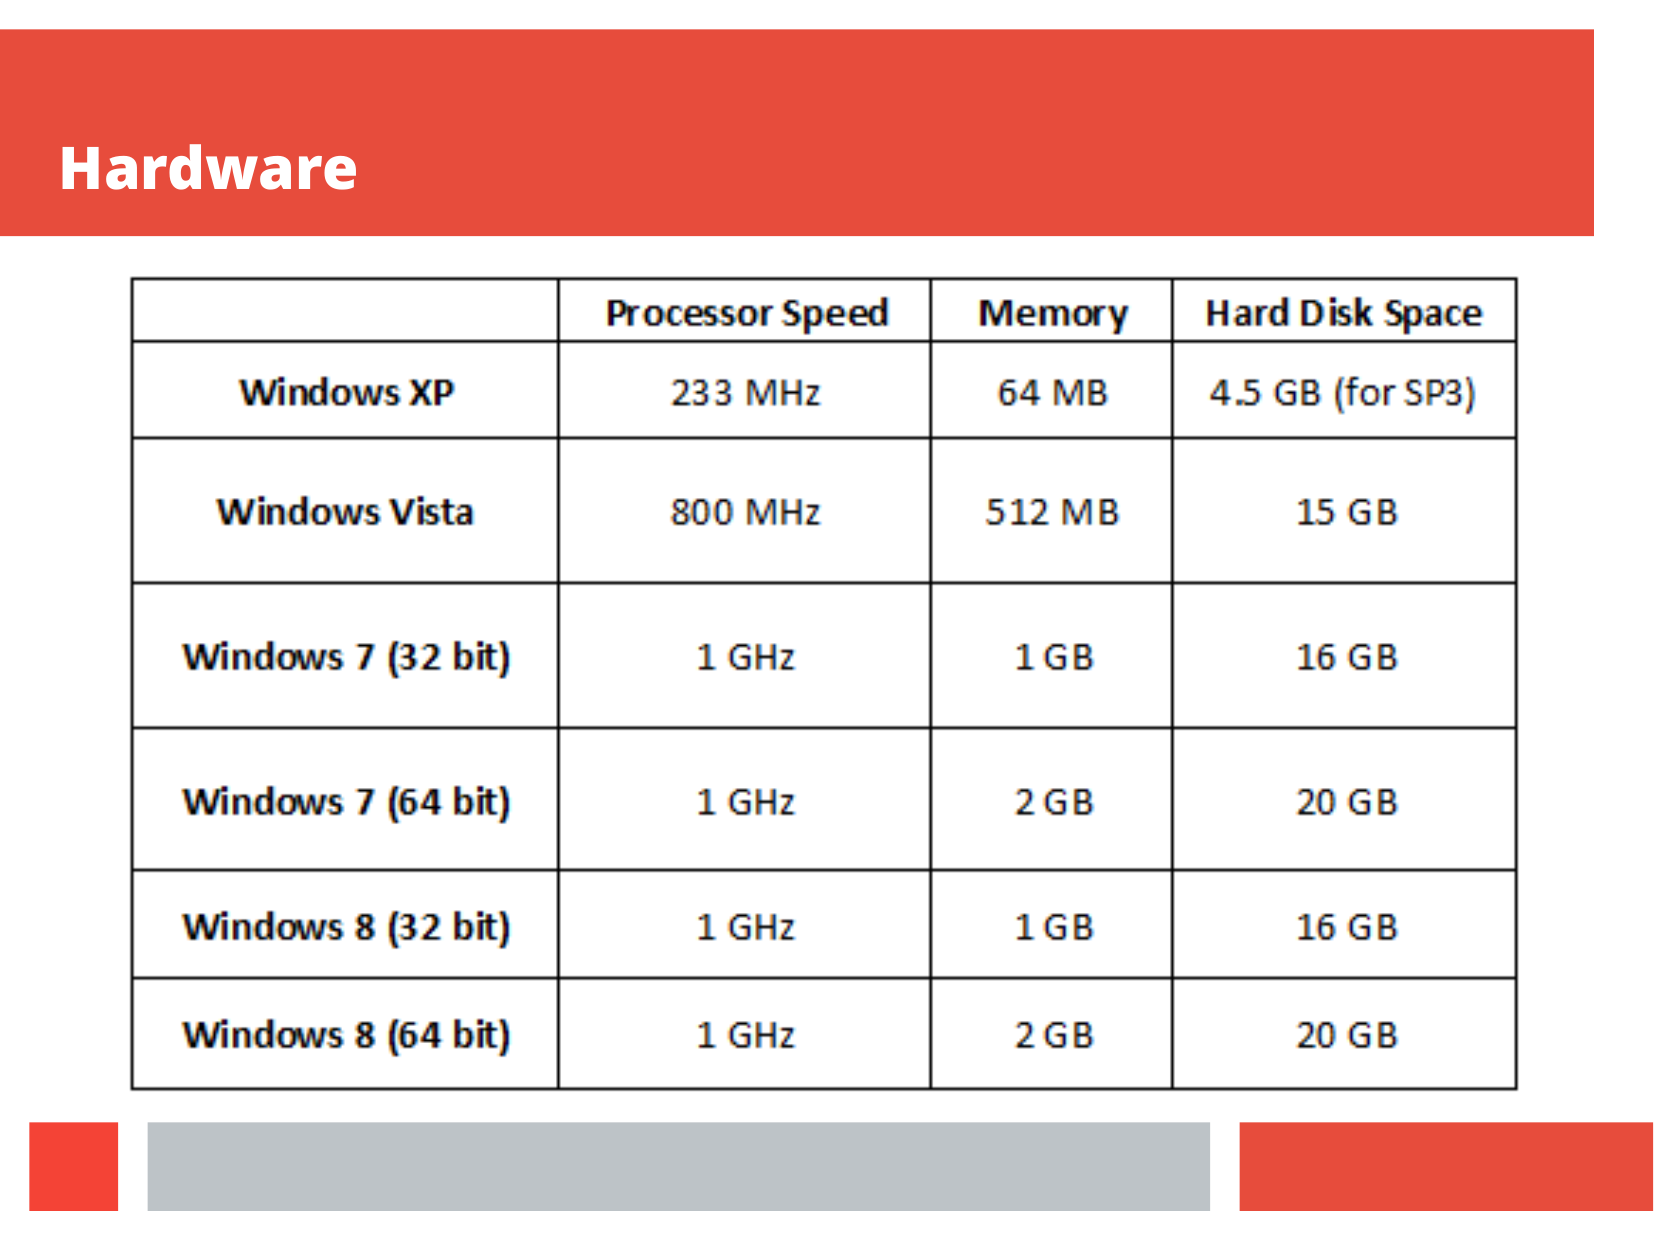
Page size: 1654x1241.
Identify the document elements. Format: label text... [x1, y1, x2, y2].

picture [106, 247, 1547, 1114]
title Hardware [58, 59, 1594, 207]
